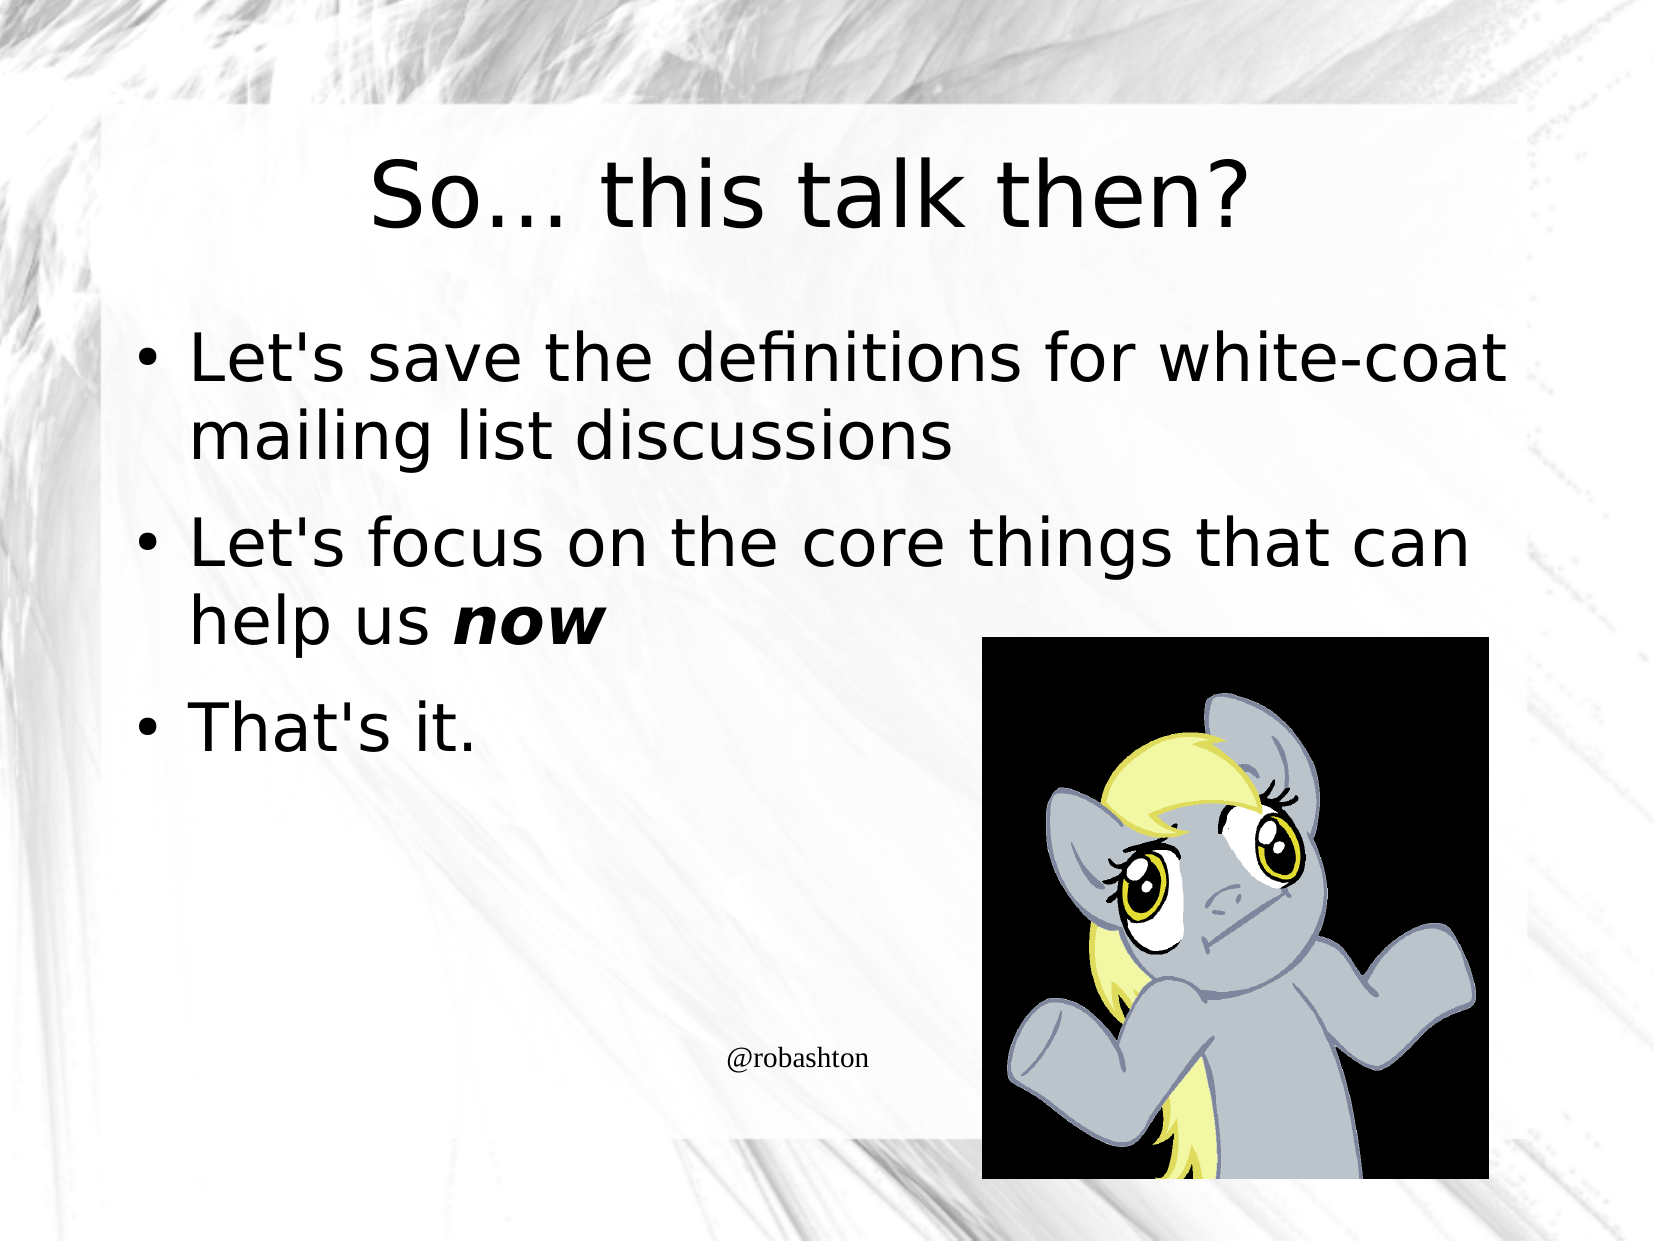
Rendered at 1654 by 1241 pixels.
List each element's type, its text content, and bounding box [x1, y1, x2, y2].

title So... this talk then? [118, 112, 1506, 281]
picture [0, 0, 1654, 1241]
list Let's save the definitions for white-coat mailing list discussions Let's focus on the core things that can help us now That's it. [118, 319, 1571, 1040]
